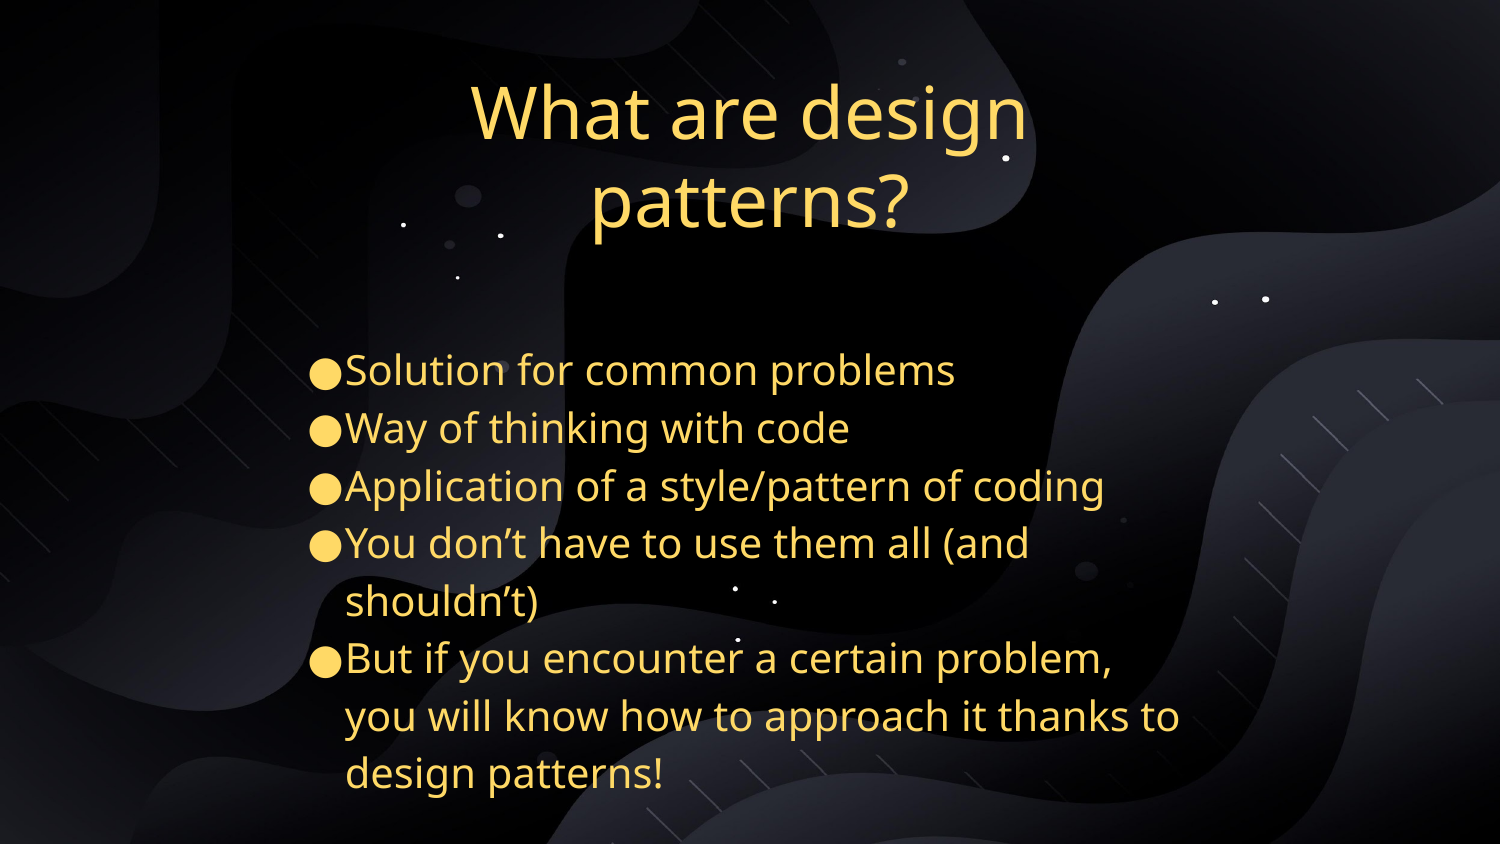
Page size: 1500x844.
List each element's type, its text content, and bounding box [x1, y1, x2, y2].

title What are design patterns? [337, 67, 1163, 241]
picture [0, 0, 1500, 844]
text_box Solution for common problems Way of thinking with code Application of a style/pattern of coding You don’t have to use them all (and shouldn’t) But if you encounter a certain problem, you will know how to approach it thanks to design patterns! [299, 329, 1200, 800]
